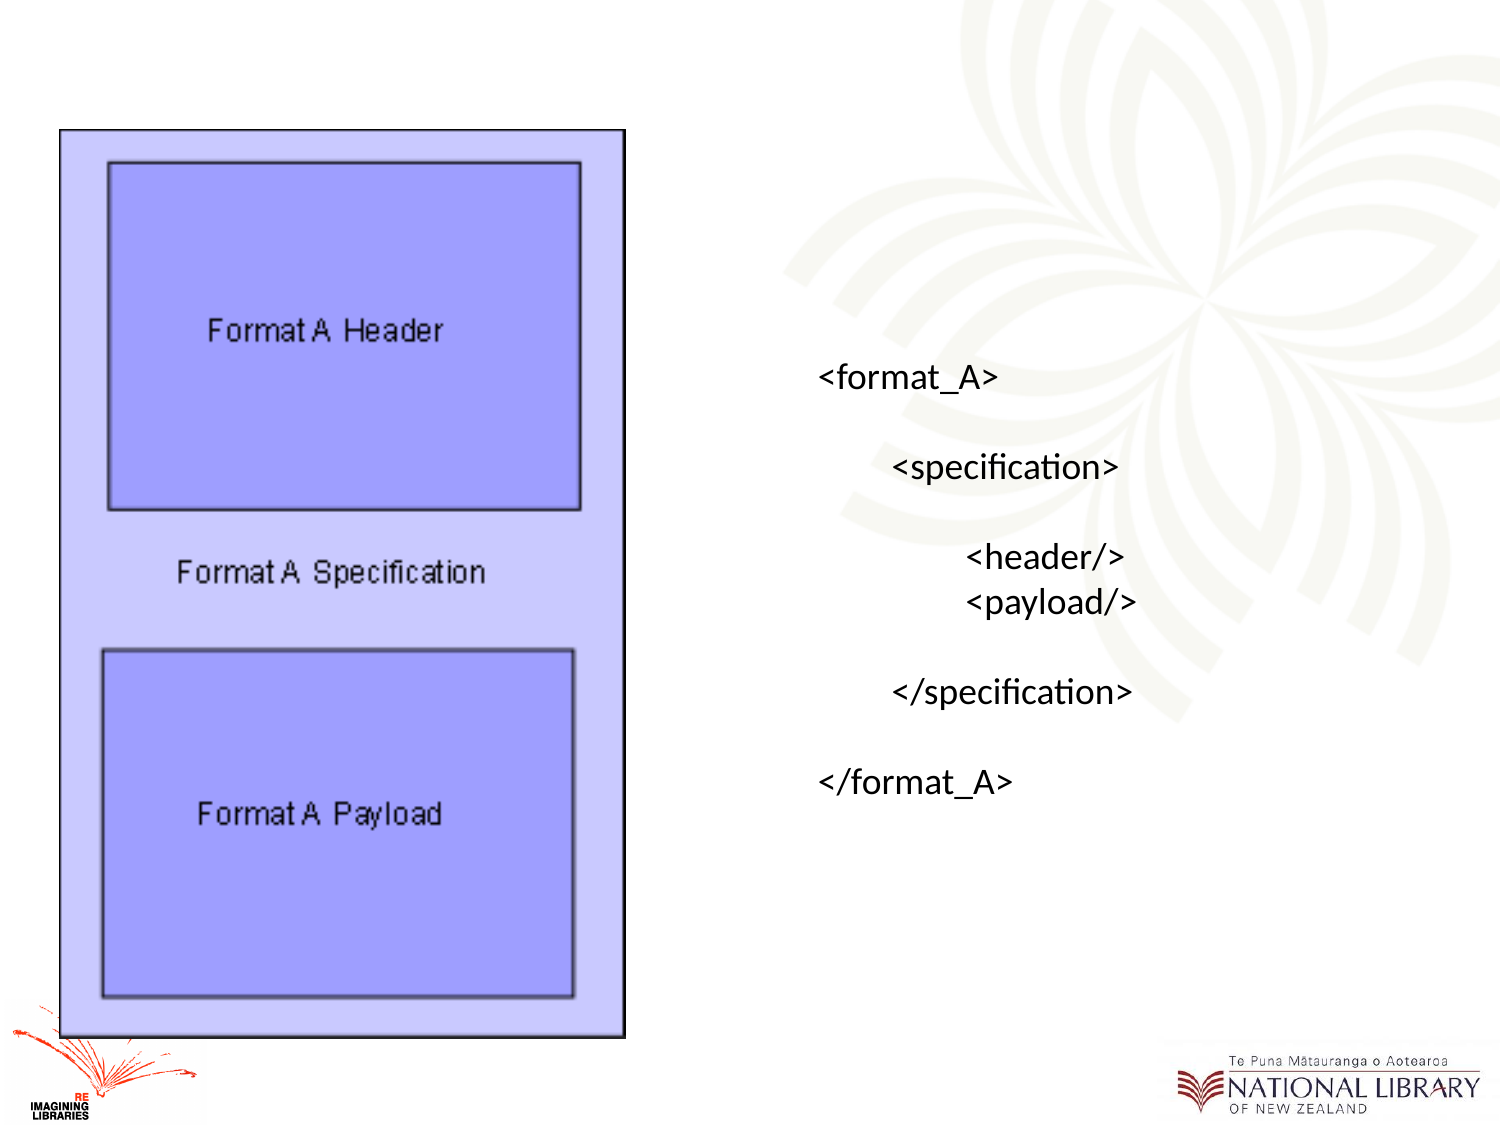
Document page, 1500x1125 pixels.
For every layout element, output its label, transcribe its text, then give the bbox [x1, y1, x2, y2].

text_box <format_A> <specification> <header/> <payload/> </specification> </format_A> [803, 344, 1382, 810]
picture [0, 0, 1500, 1125]
